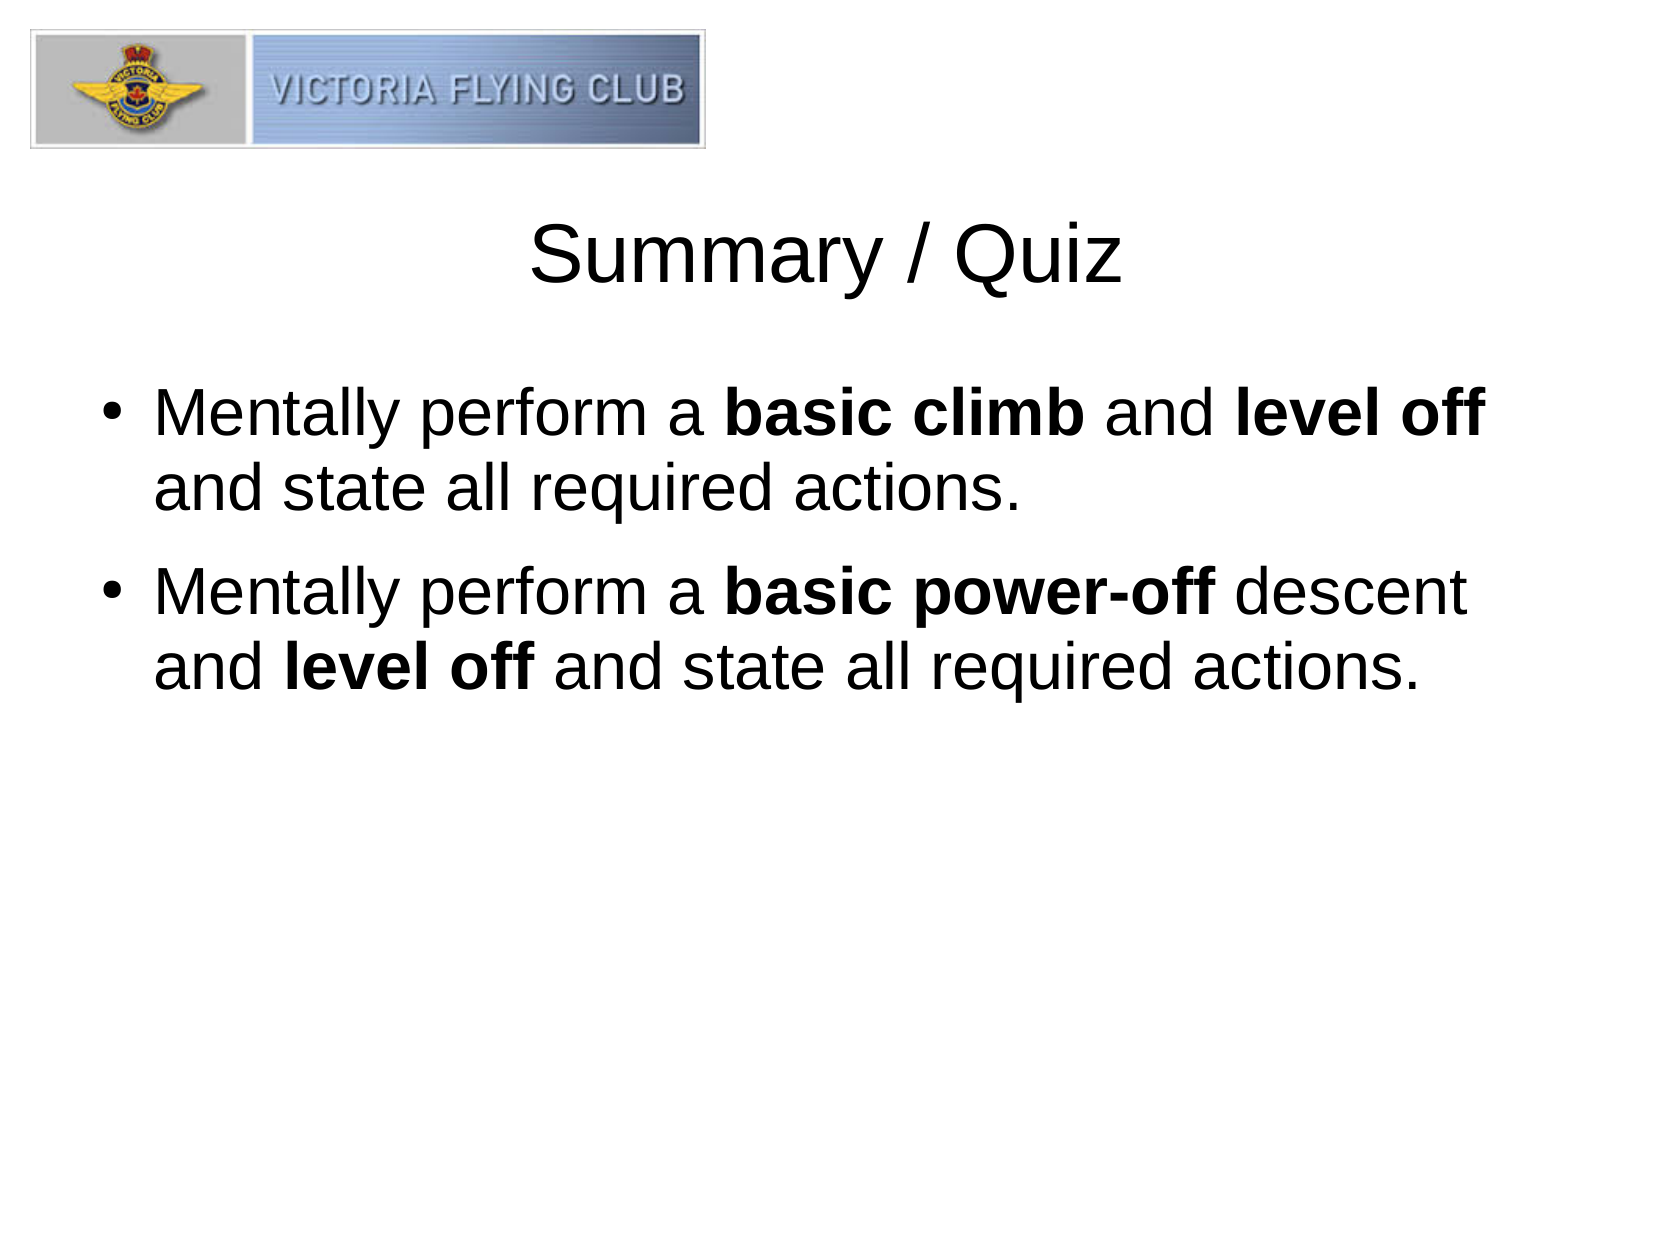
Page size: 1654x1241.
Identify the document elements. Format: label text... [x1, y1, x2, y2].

title Summary / Quiz [82, 150, 1571, 358]
list Mentally perform a basic climb and level off and state all required actions. Mentally perform a basic power-off descent and level off and state all required actions. [82, 375, 1571, 1095]
picture [30, 29, 706, 149]
